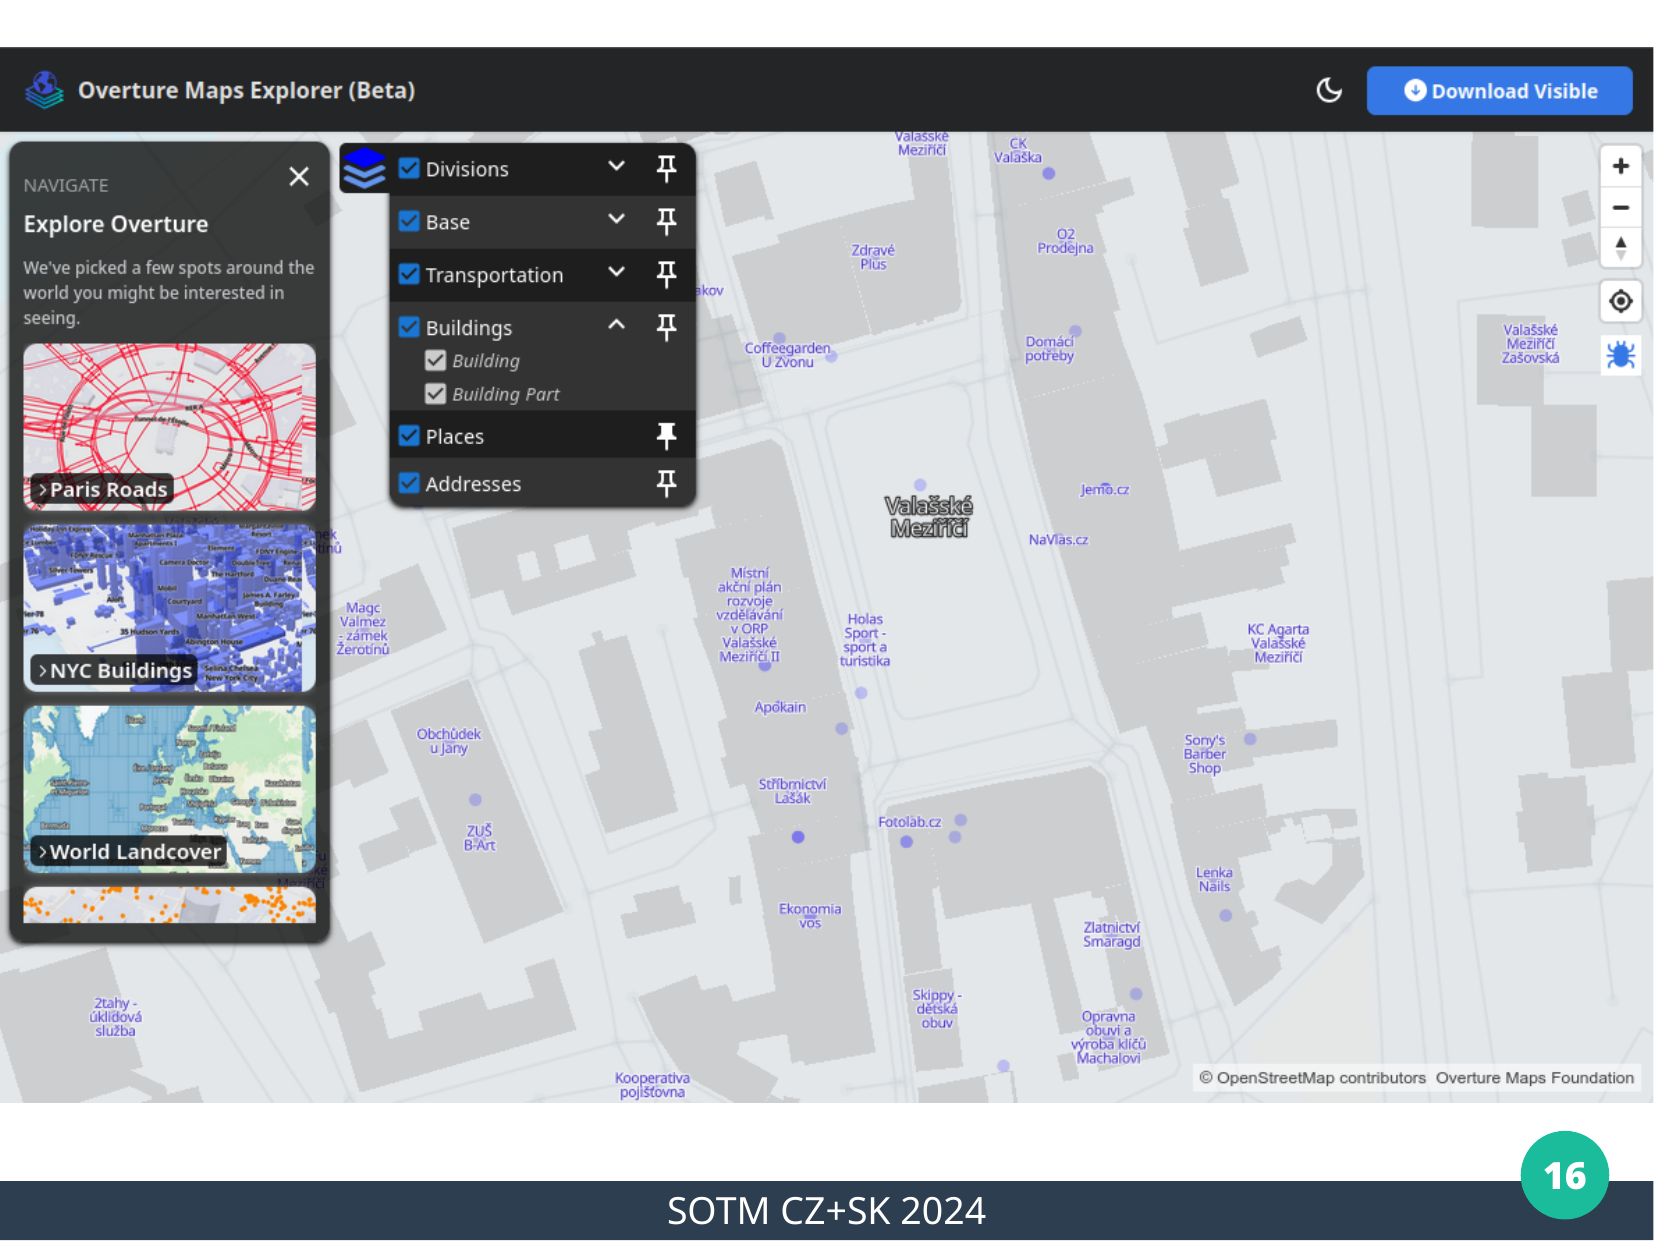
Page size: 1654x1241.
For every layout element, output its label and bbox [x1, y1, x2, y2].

picture [0, 47, 1654, 1103]
